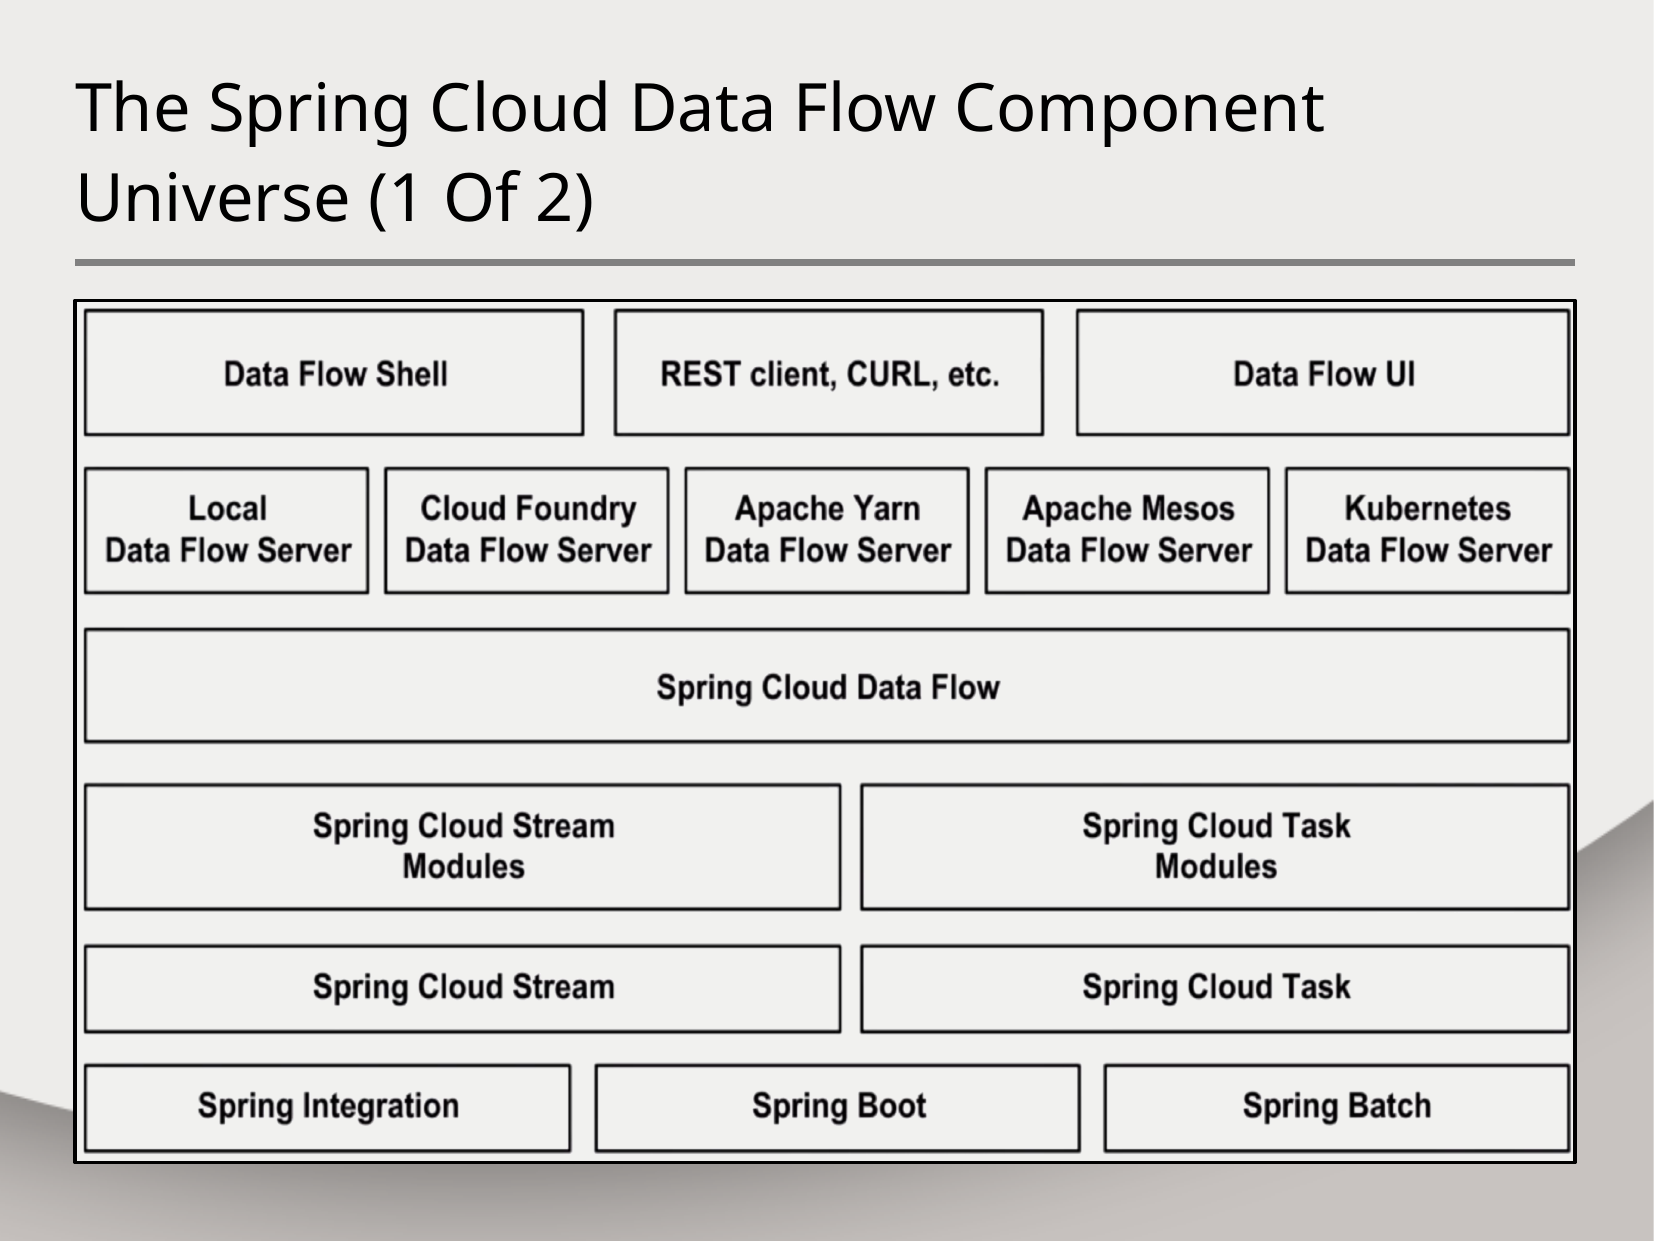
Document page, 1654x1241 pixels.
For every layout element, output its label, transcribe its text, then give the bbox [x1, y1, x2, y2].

title The Spring Cloud Data Flow Component Universe (1 Of 2) [75, 75, 1576, 226]
picture [0, 0, 1654, 1241]
